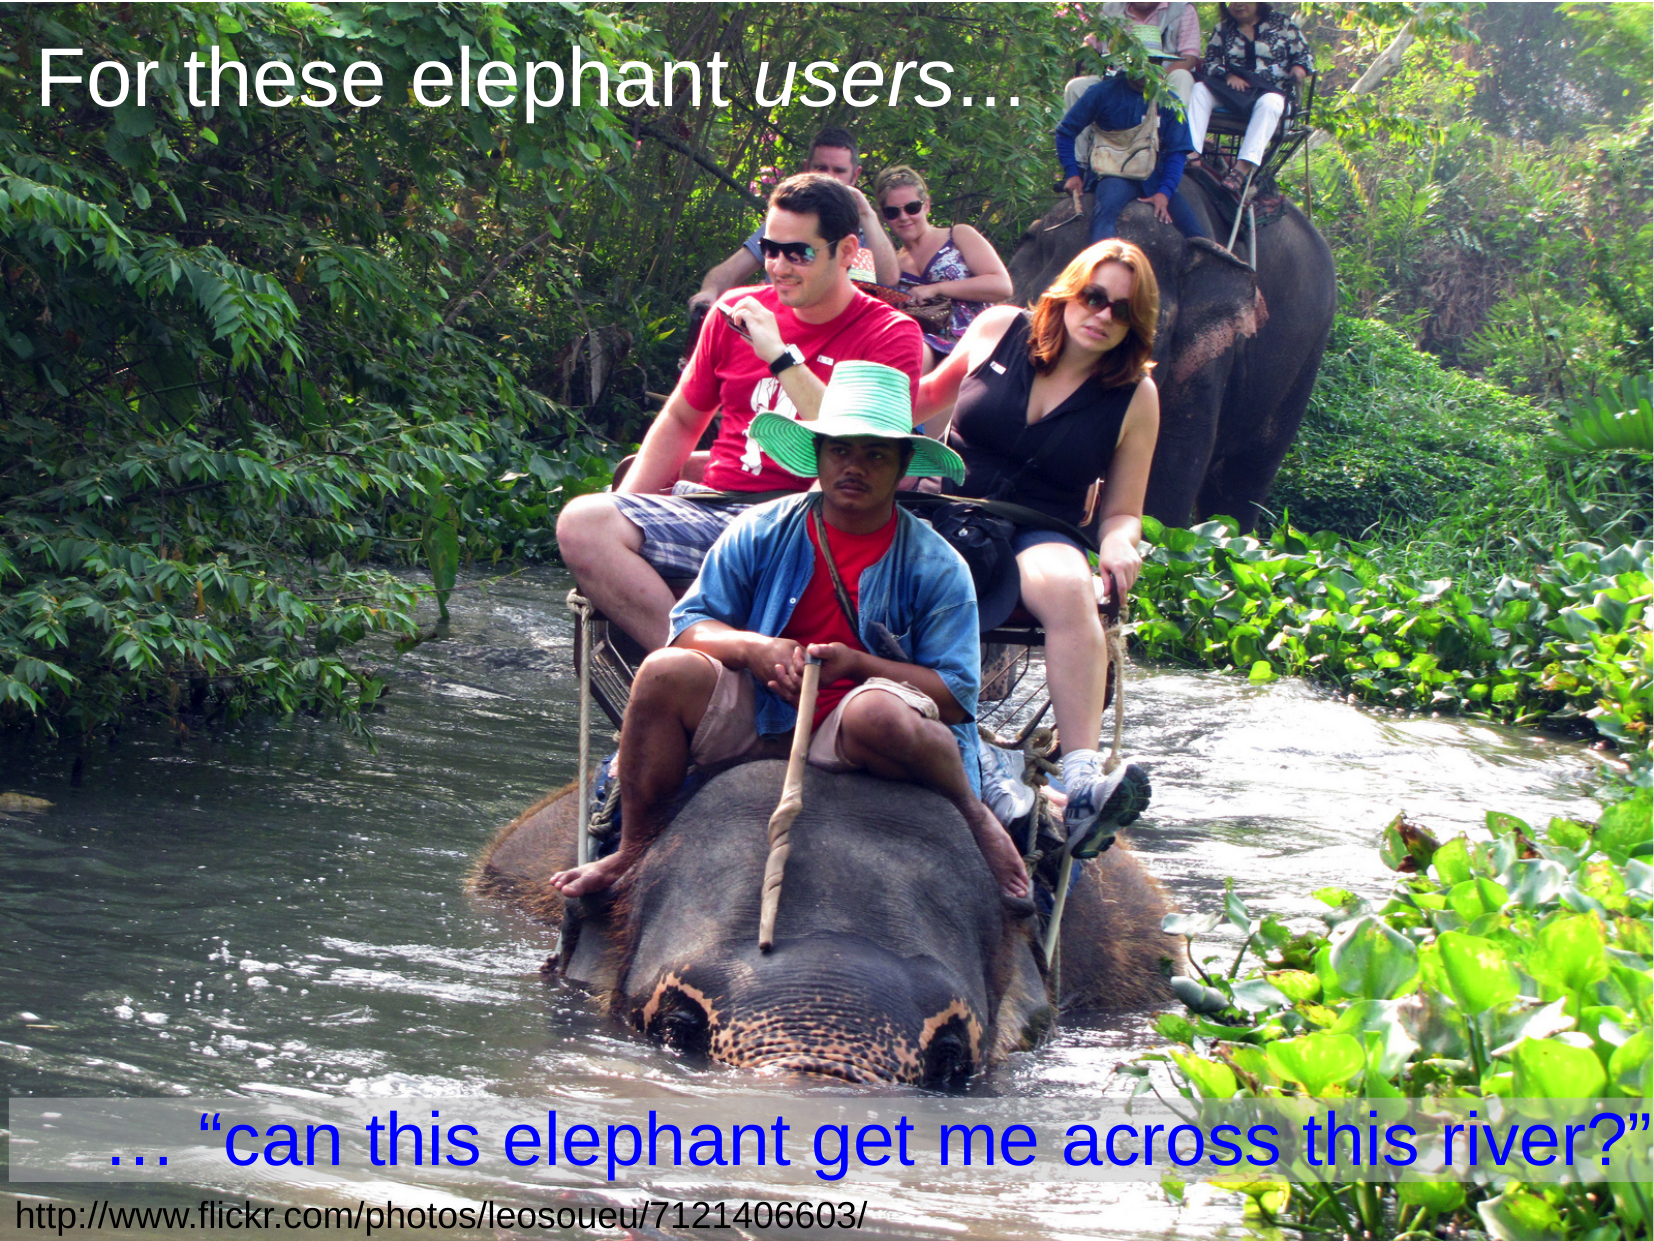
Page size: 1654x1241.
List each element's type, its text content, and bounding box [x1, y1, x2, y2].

title For these elephant users... [35, 8, 1418, 148]
picture [0, 2, 1654, 1241]
text_box http://www.flickr.com/photos/leosoueu/7121406603/ [0, 1187, 885, 1241]
title … “can this elephant get me across this river?” [8, 1097, 1654, 1182]
